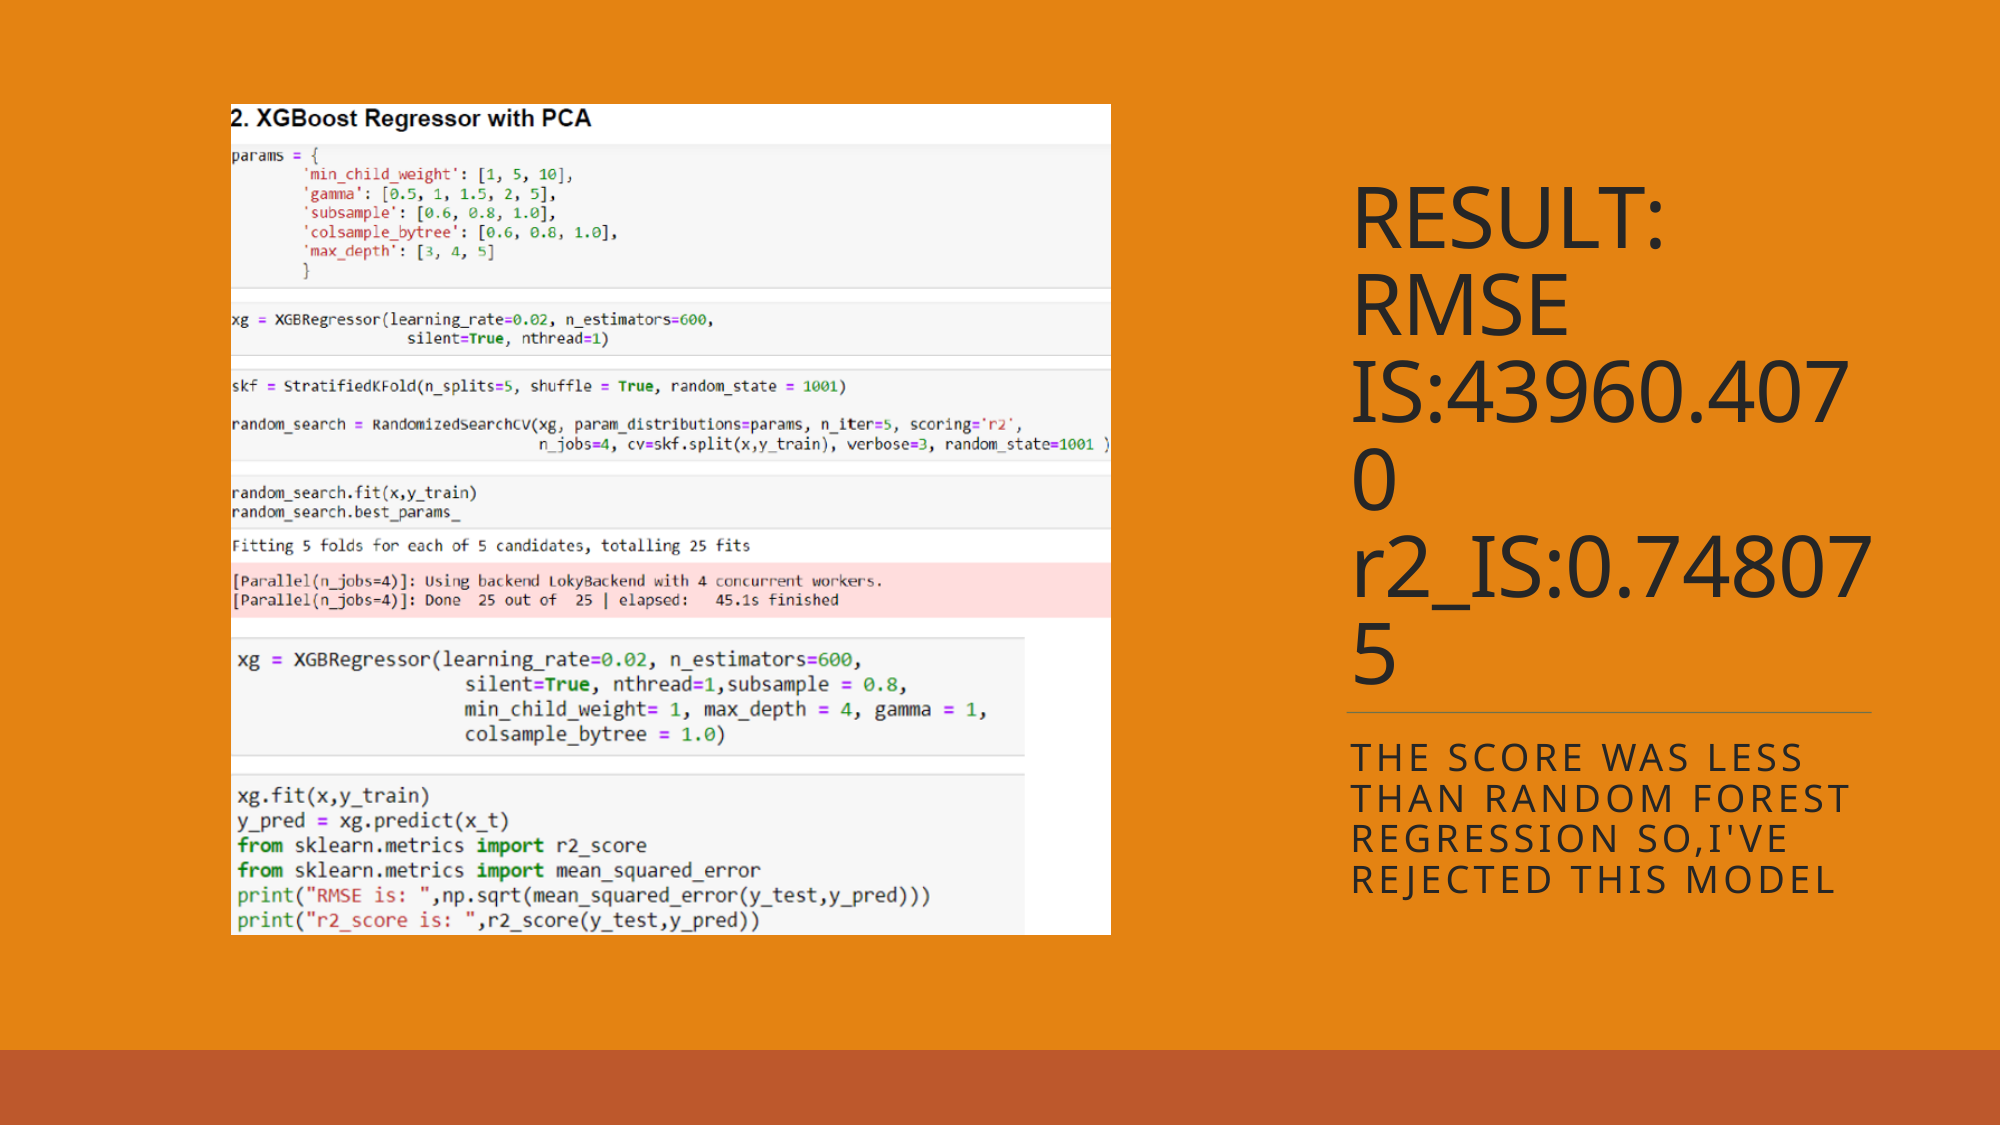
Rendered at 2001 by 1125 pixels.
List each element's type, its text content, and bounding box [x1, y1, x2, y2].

text_box [0, 0, 2000, 1125]
list THE SCORE WAS LESS THAN RANDOM FOREST REGRESSION SO,I'VE REJECTED THIS MODEL [1335, 730, 1897, 935]
title RESULT: RMSE IS:43960.4070 r2_IS:0.748075 [1335, 104, 1894, 710]
picture [231, 104, 1111, 935]
